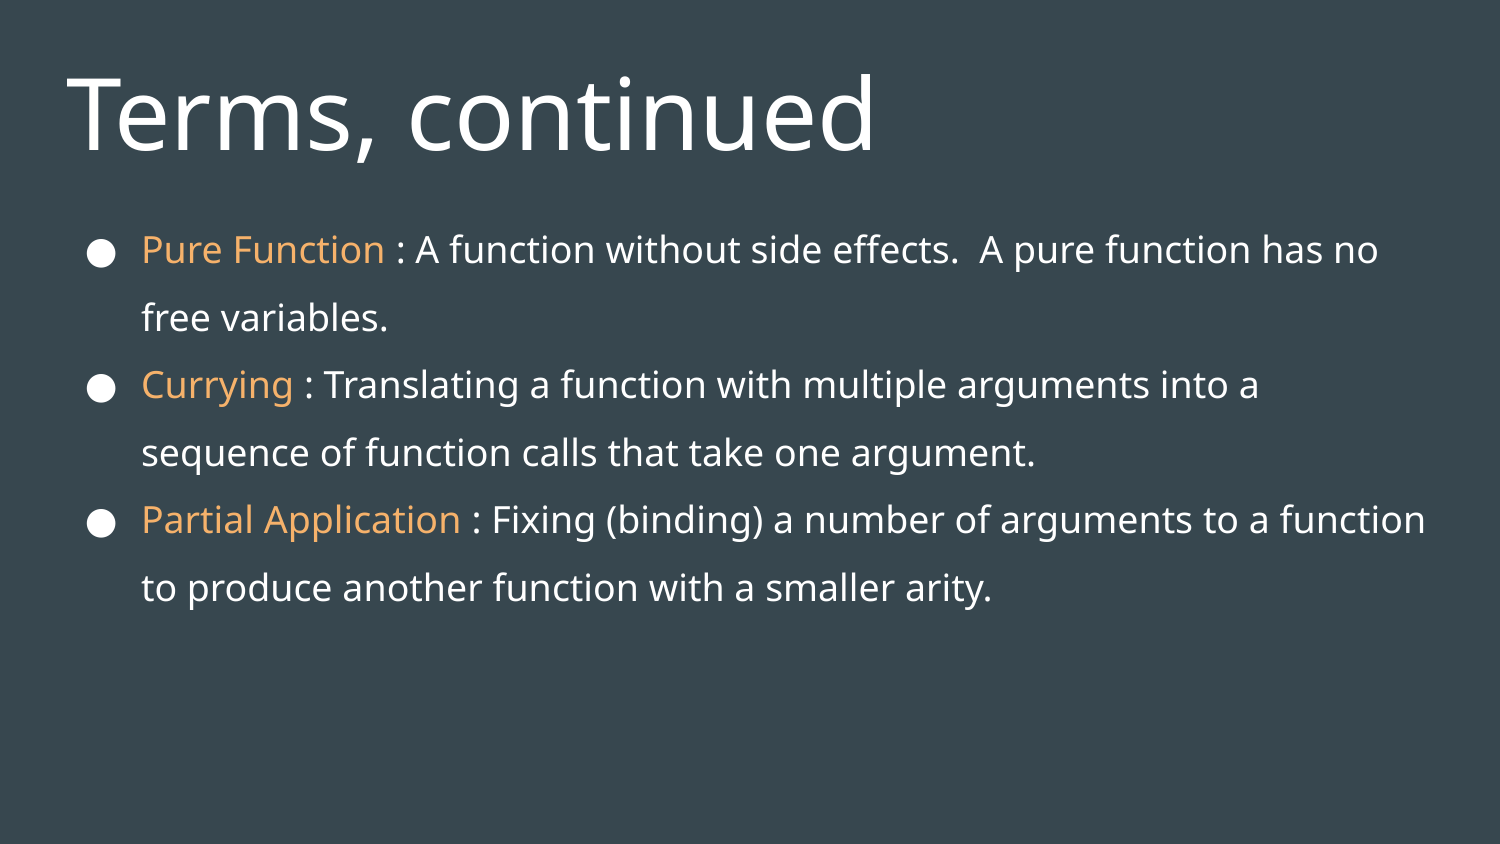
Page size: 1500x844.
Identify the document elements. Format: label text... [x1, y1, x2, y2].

title Terms, continued [51, 35, 1449, 166]
list Pure Function : A function without side effects. A pure function has no free variables. Currying : Translating a function with multiple arguments into a sequence of function calls that take one argument. Partial Application : Fixing (binding) a number of arguments to a function to produce another function with a smaller arity. [51, 189, 1449, 750]
